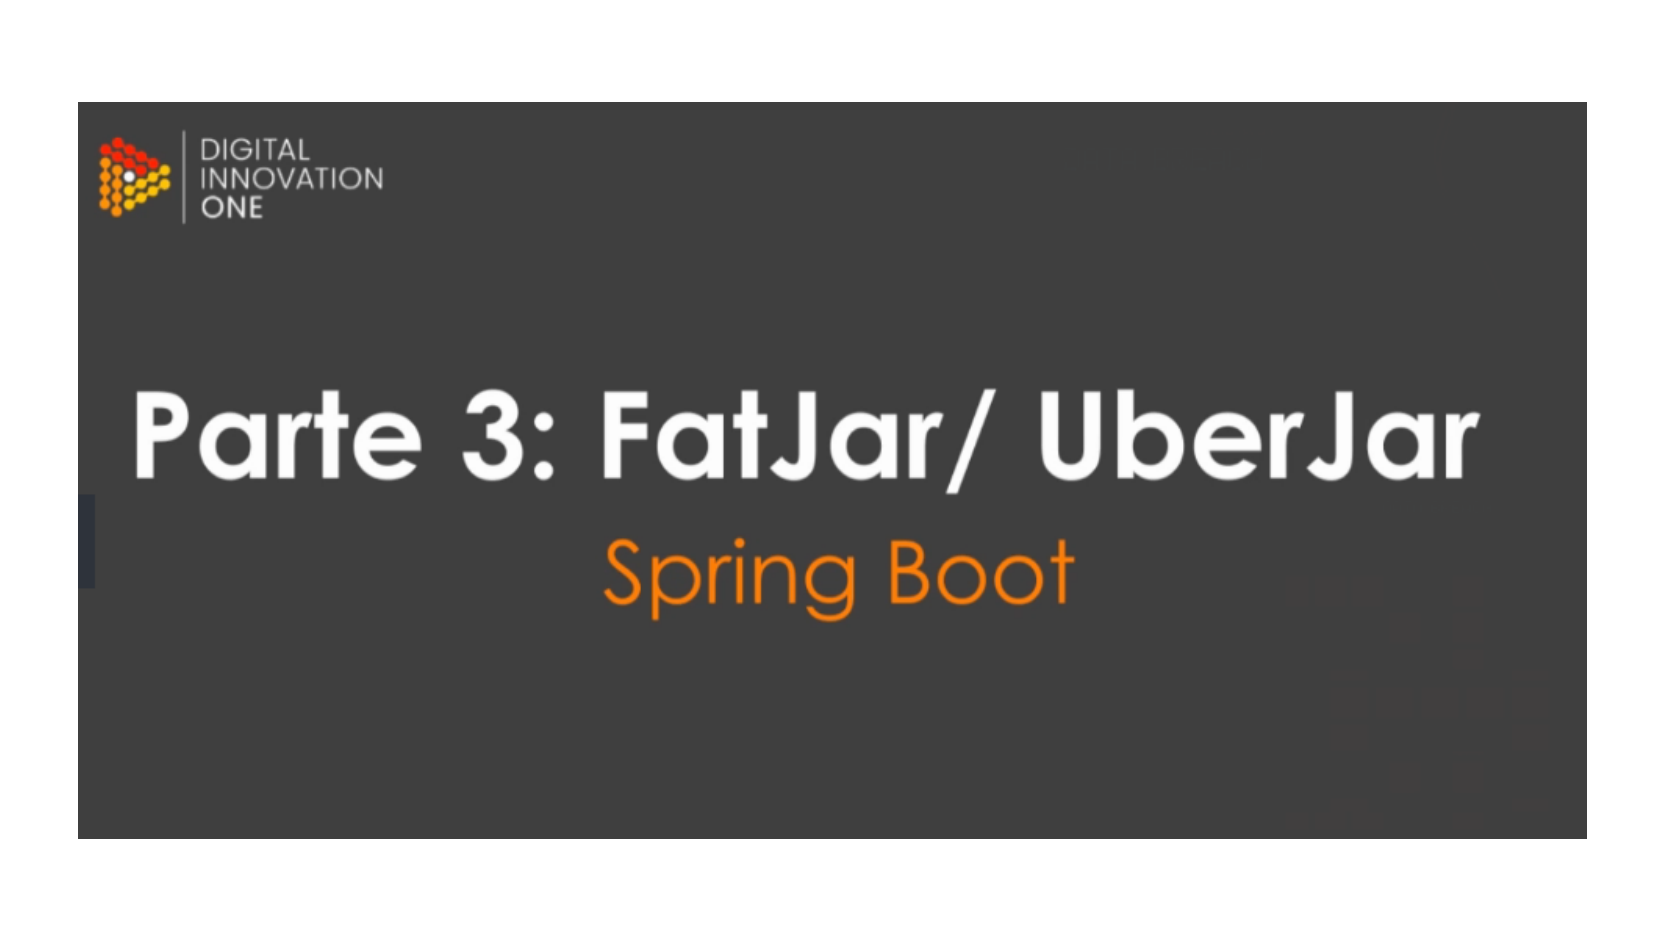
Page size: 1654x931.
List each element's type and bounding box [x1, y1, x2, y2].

picture [78, 102, 1587, 839]
